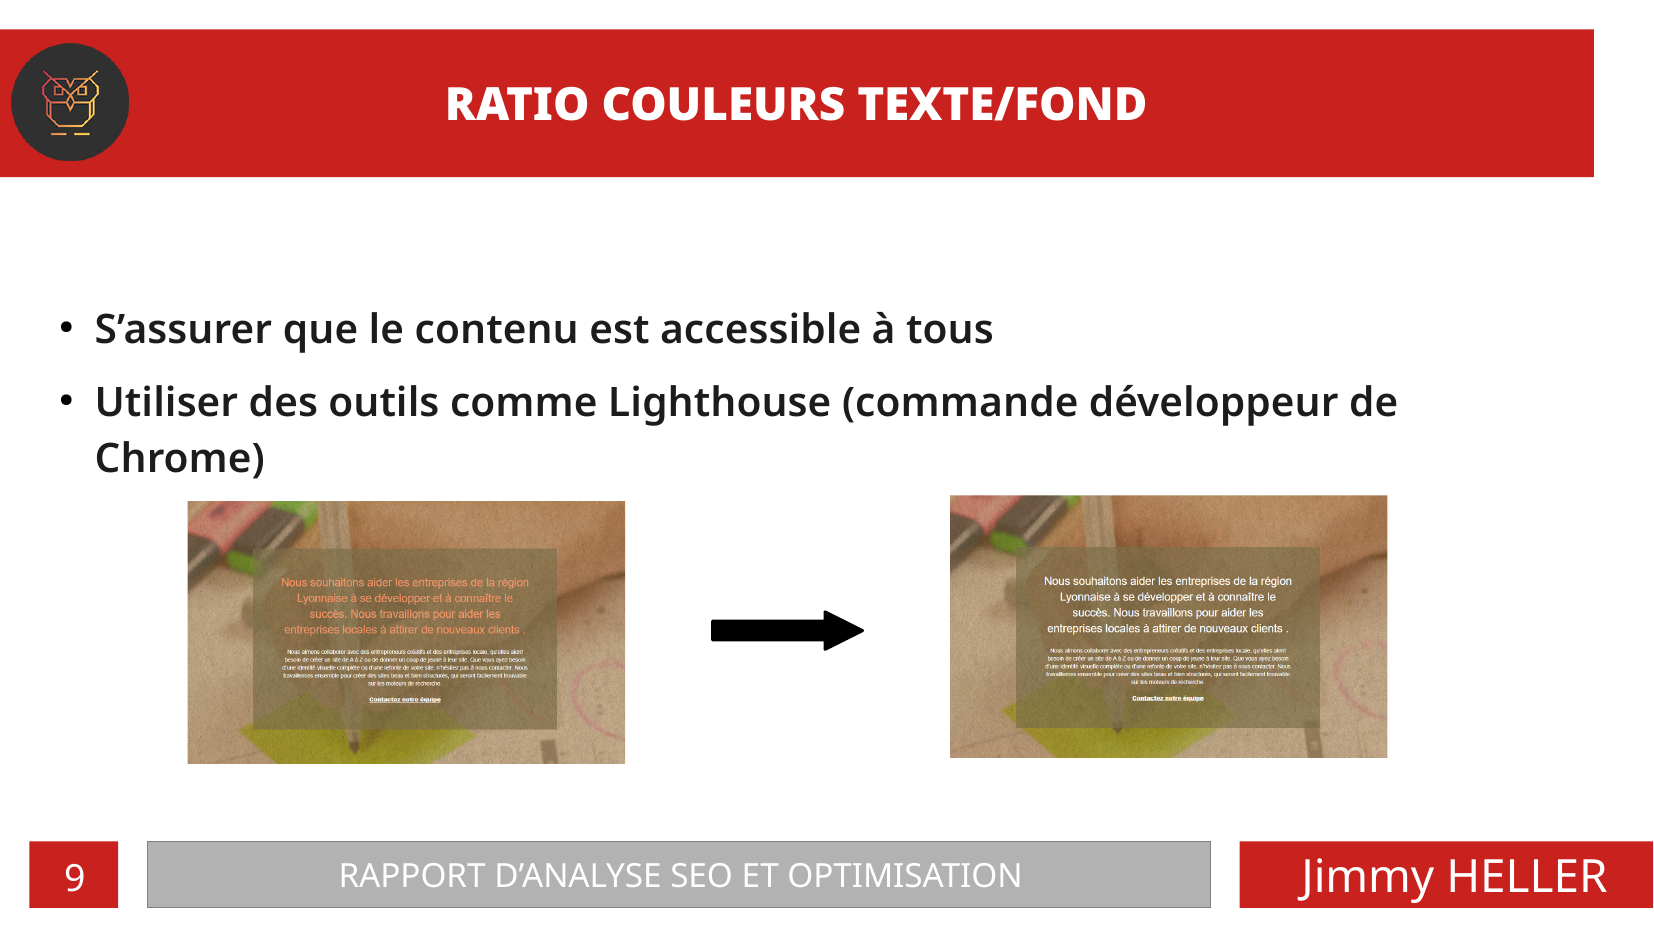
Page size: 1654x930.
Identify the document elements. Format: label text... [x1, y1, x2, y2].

list S’assurer que le contenu est accessible à tous Utiliser des outils comme Lighthouse (commande développeur de Chrome) [59, 300, 1576, 792]
text_box 9 [49, 843, 98, 906]
text_box [712, 611, 863, 650]
picture [950, 495, 1388, 758]
title RATIO COULEURS TEXTE/FOND [43, 43, 1550, 162]
picture [11, 43, 129, 161]
text_box Jimmy HELLER [1286, 843, 1624, 906]
text_box RAPPORT D’ANALYSE SEO ET OPTIMISATION [155, 838, 1206, 912]
picture [187, 501, 626, 764]
